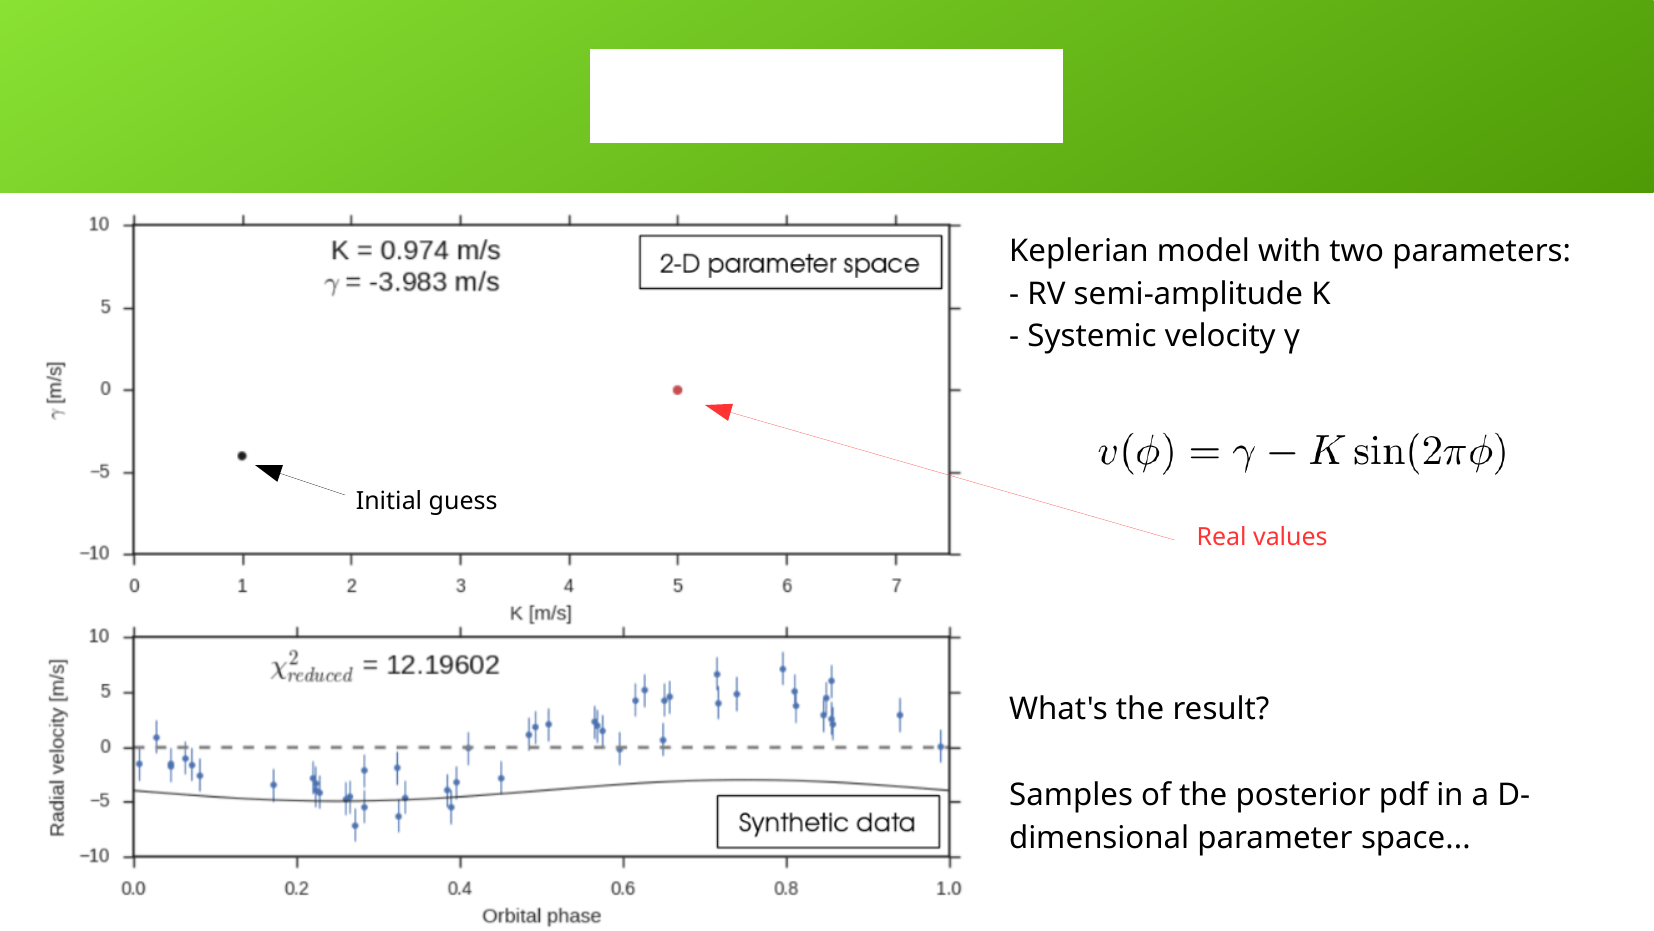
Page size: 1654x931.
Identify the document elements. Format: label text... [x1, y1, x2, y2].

text_box Initial guess [338, 473, 515, 526]
title emcee at work! [0, 0, 1654, 193]
text_box What's the result? Samples of the posterior pdf in a D-dimensional parameter space... [994, 584, 1625, 874]
text_box Real values [1174, 510, 1351, 562]
picture [1077, 405, 1531, 499]
picture [2, 193, 996, 931]
text_box Keplerian model with two parameters: - RV semi-amplitude K - Systemic velocity γ [994, 215, 1625, 369]
